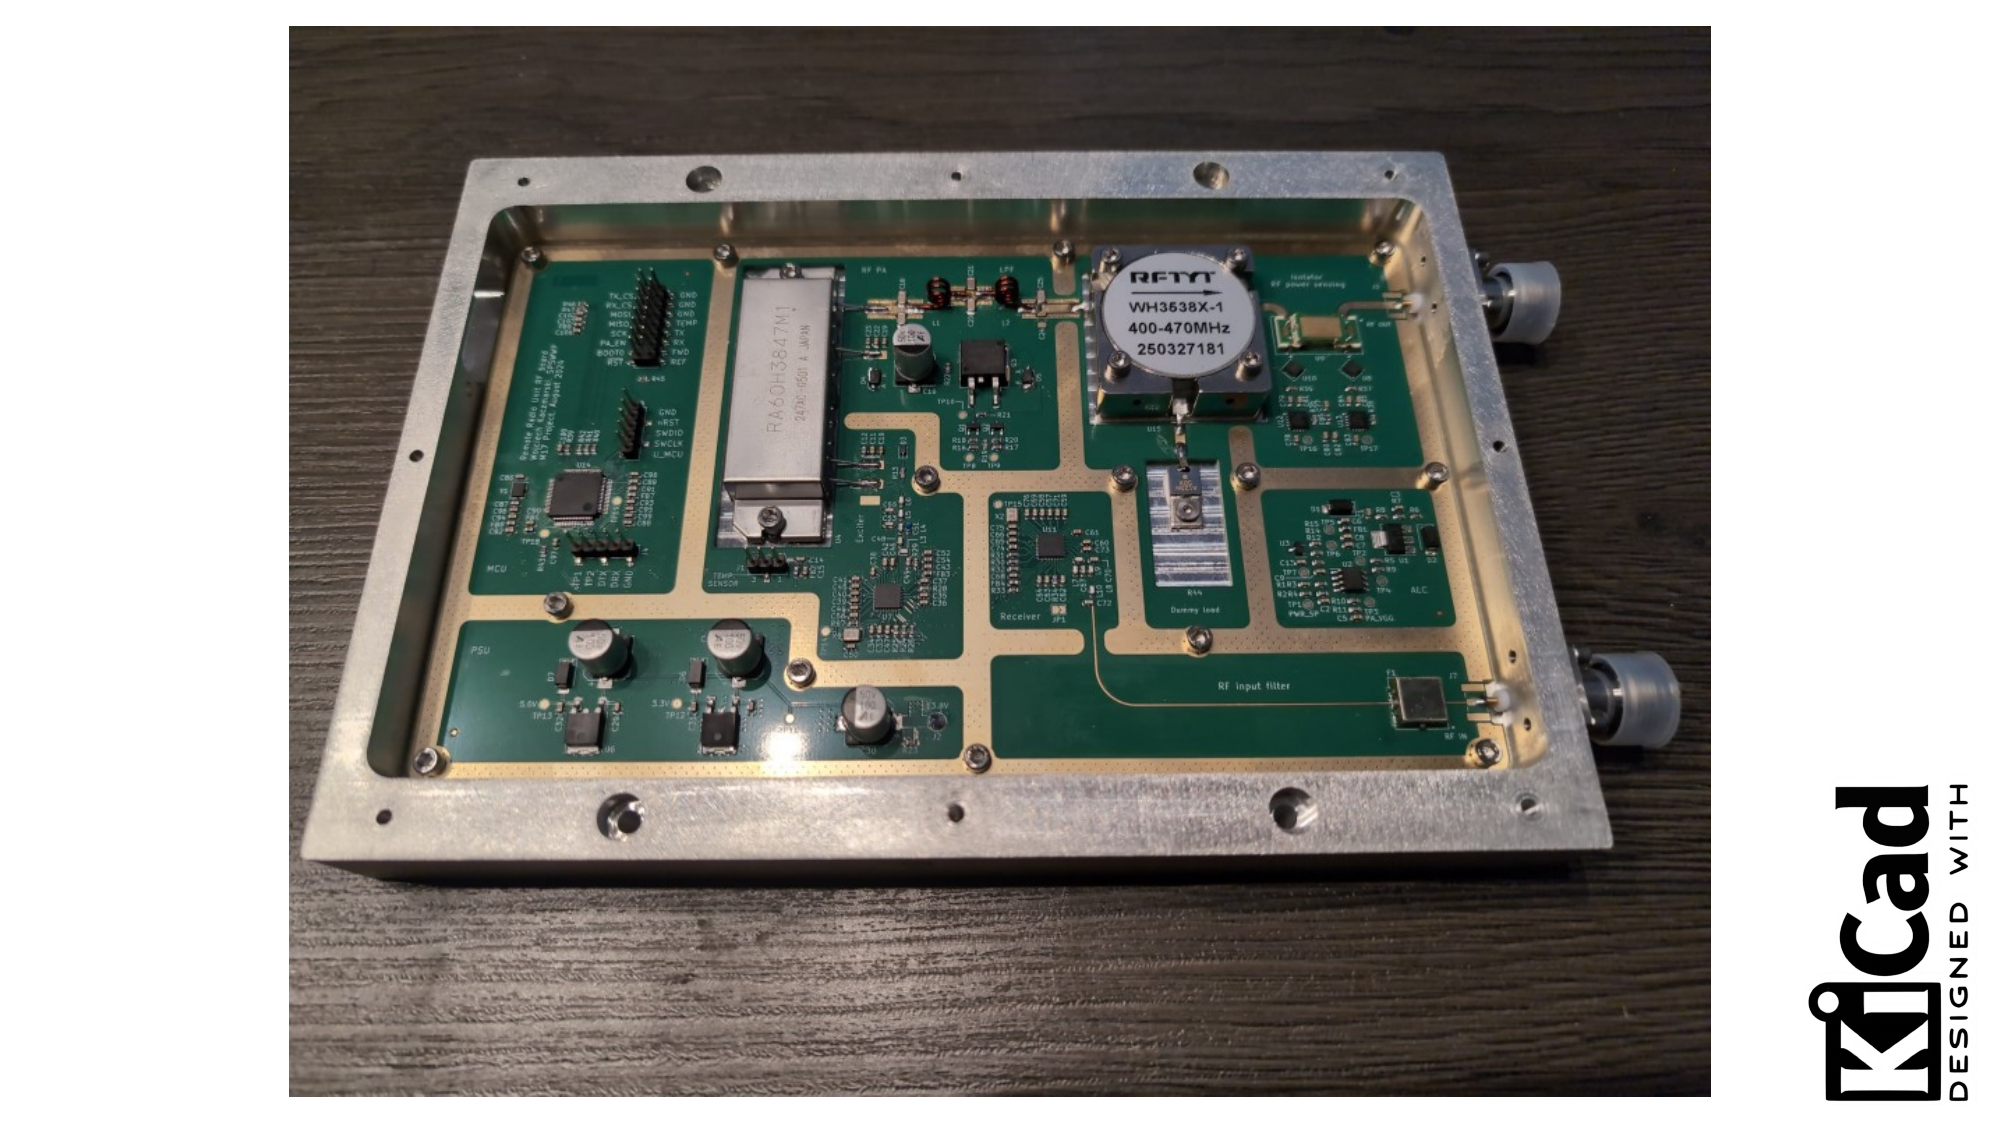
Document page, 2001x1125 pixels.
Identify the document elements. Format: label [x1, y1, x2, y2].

picture [289, 26, 1711, 1097]
picture [1797, 765, 1980, 1125]
